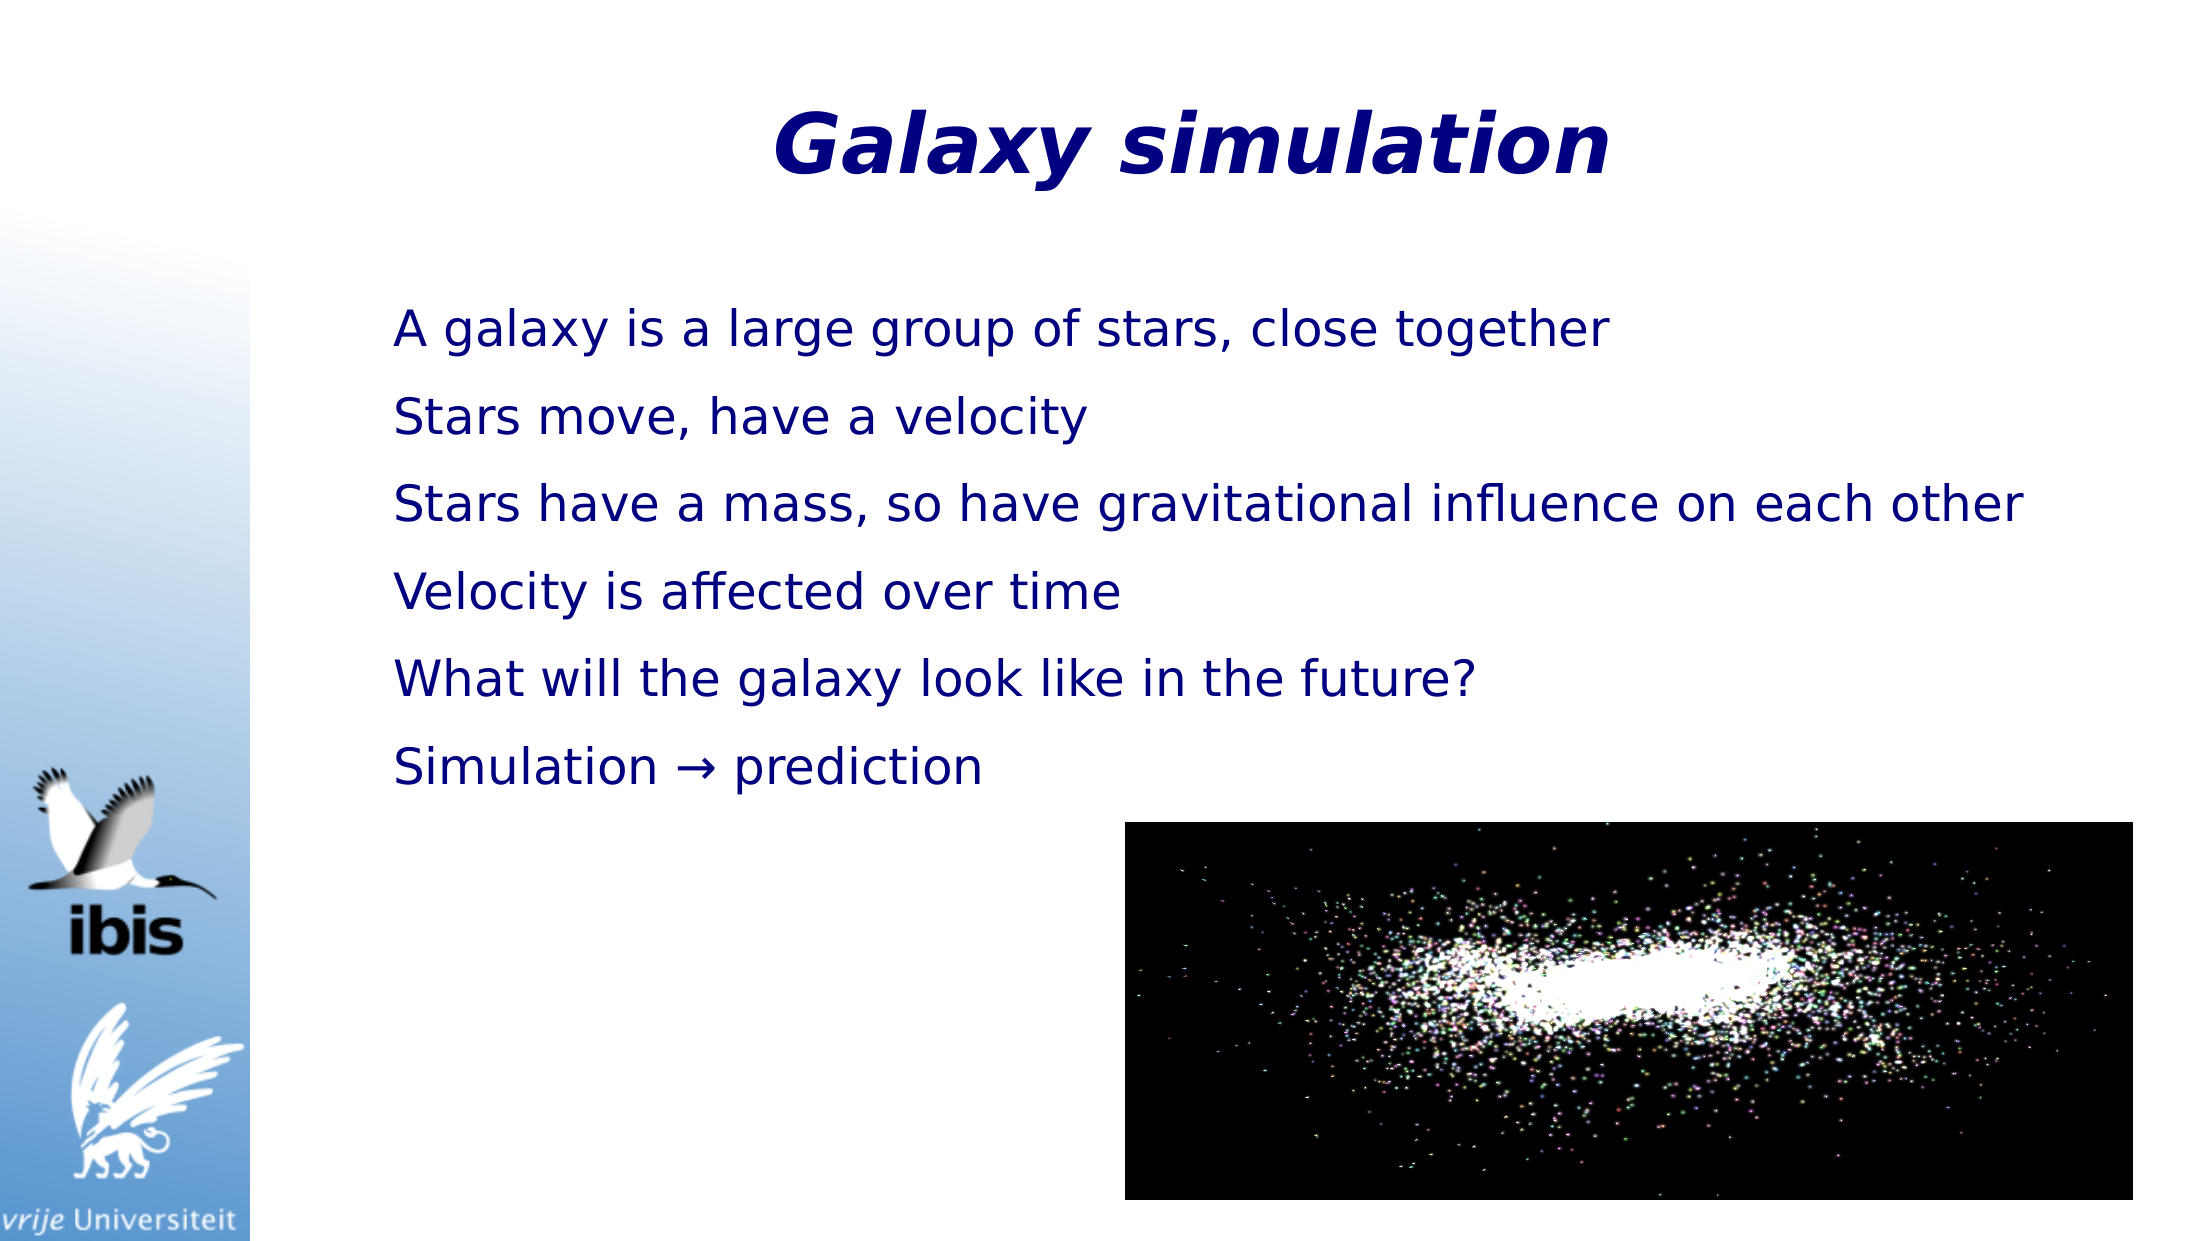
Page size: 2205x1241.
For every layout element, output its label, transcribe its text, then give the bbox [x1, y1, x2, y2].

list A galaxy is a large group of stars, close together Stars move, have a velocity Stars have a mass, so have gravitational influence on each other Velocity is affected over time What will the galaxy look like in the future? Simulation → prediction [322, 300, 2205, 1119]
picture [1125, 822, 2133, 1201]
title Galaxy simulation [336, 37, 2051, 251]
picture [0, 0, 250, 1241]
